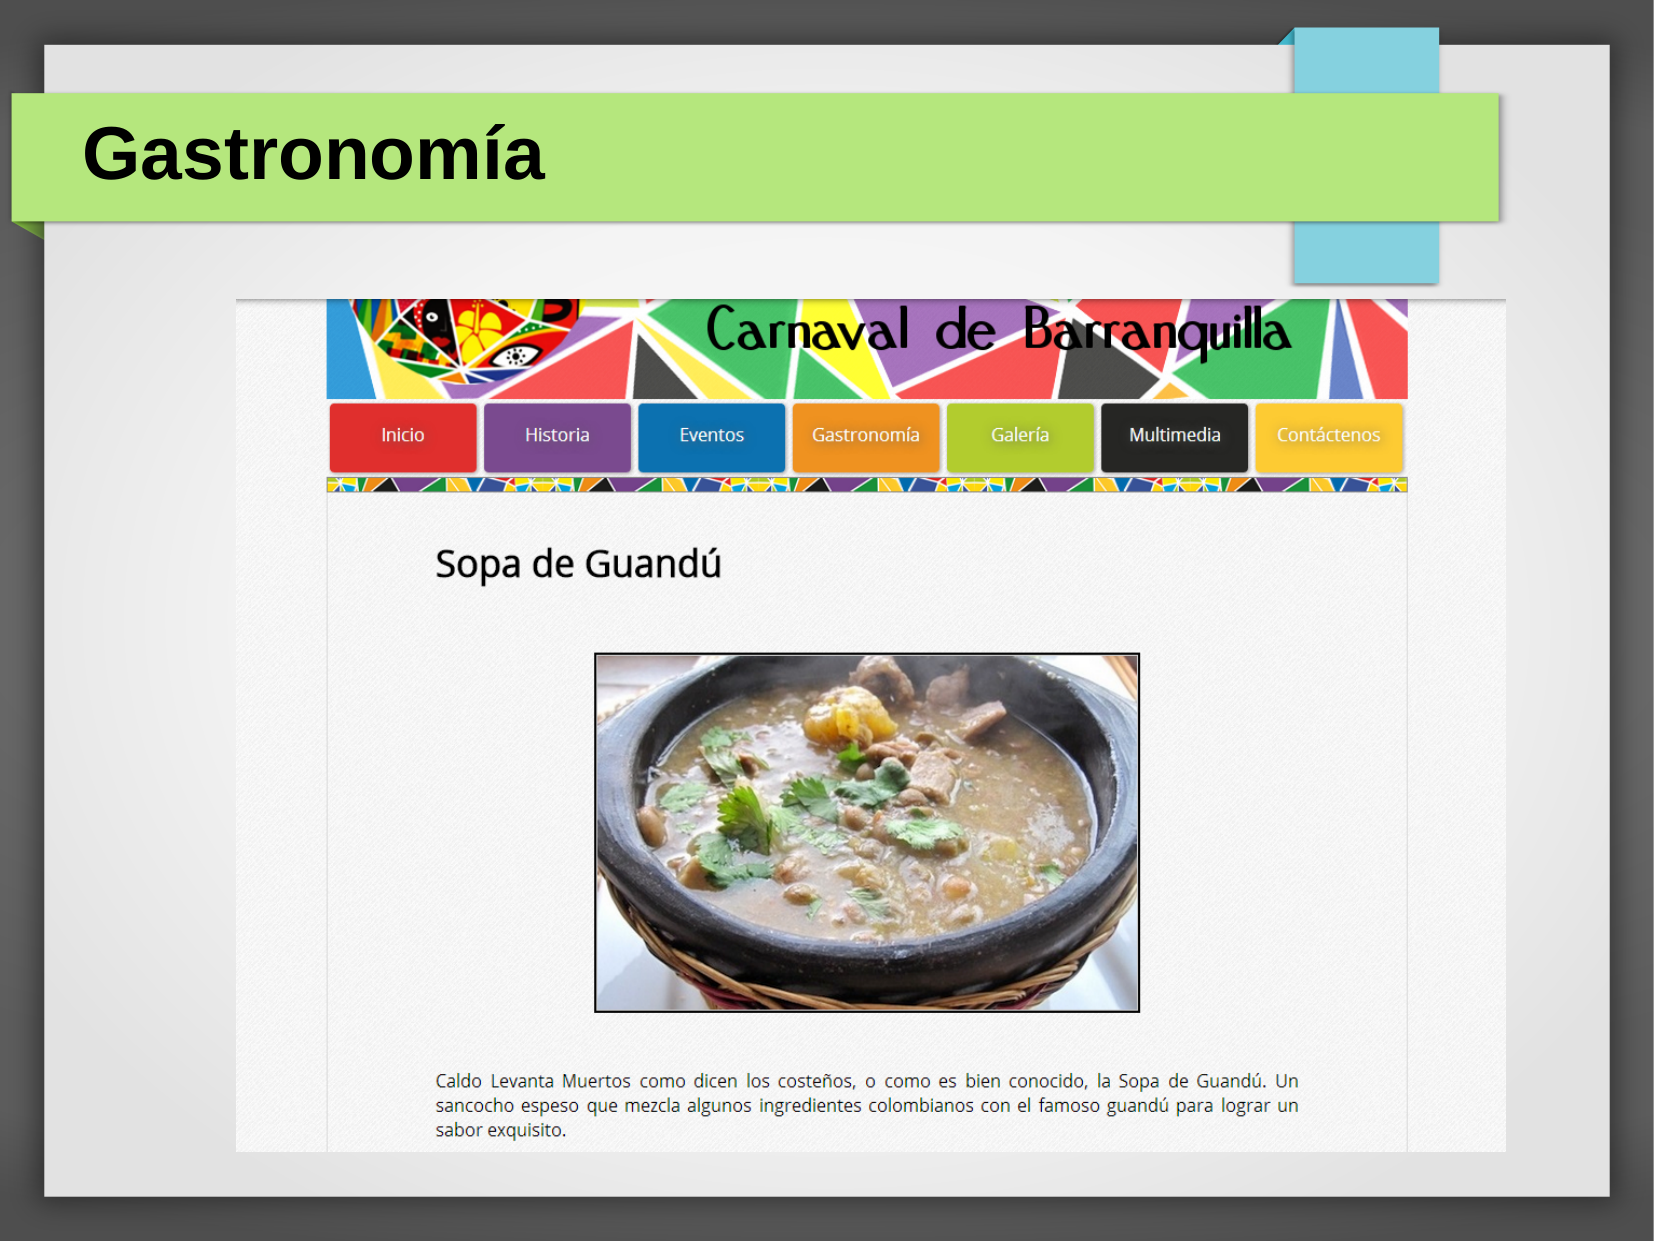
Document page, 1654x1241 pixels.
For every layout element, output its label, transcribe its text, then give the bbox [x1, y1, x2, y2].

title Gastronomía [82, 94, 1264, 213]
picture [0, 0, 1654, 1241]
